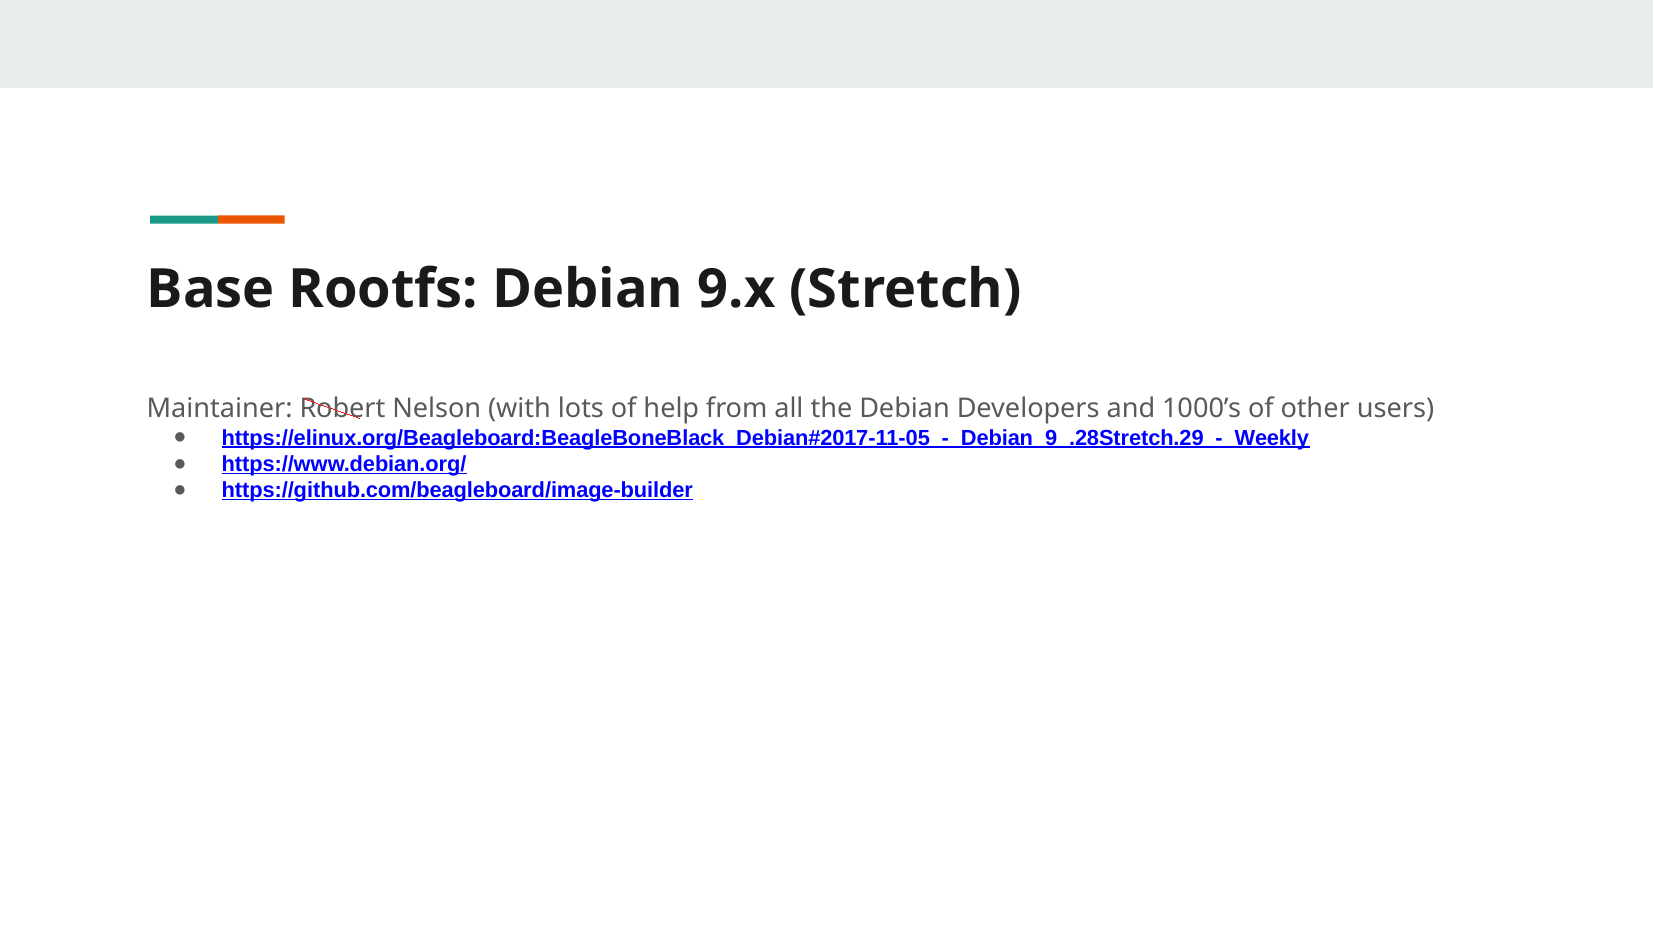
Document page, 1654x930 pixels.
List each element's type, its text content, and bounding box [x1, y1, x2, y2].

text_box Maintainer: Robert Nelson (with lots of help from all the Debian Developers and 1000’s of other users) https://elinux.org/Beagleboard:BeagleBoneBlack_Debian#2017-11-05_-_Debian_9_.28Stretch.29_-_Weekly https://www.debian.org/ https://github.com/beagleboard/image-builder [131, 375, 1522, 785]
text_box Base Rootfs: Debian 9.x (Stretch) [131, 238, 1522, 336]
